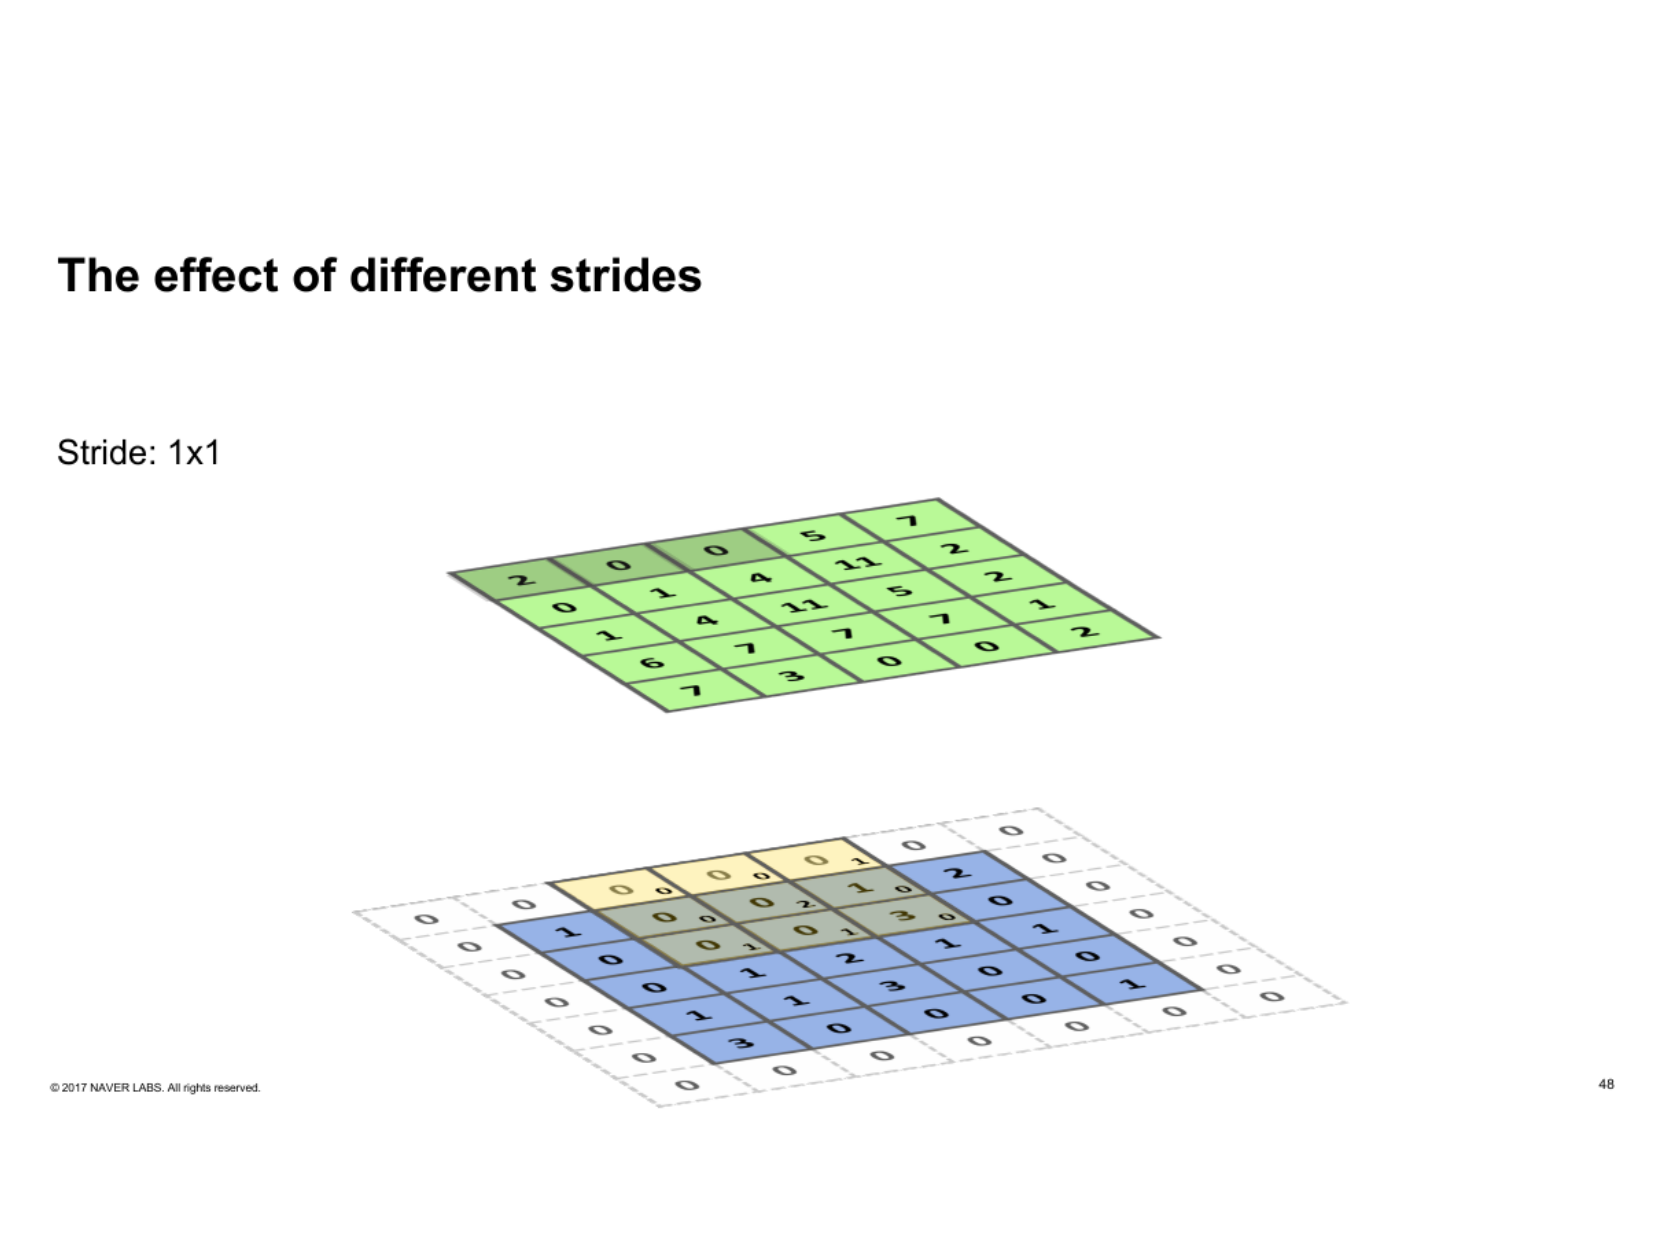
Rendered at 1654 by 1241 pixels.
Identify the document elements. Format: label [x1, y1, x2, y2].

picture [2, 209, 1654, 1133]
